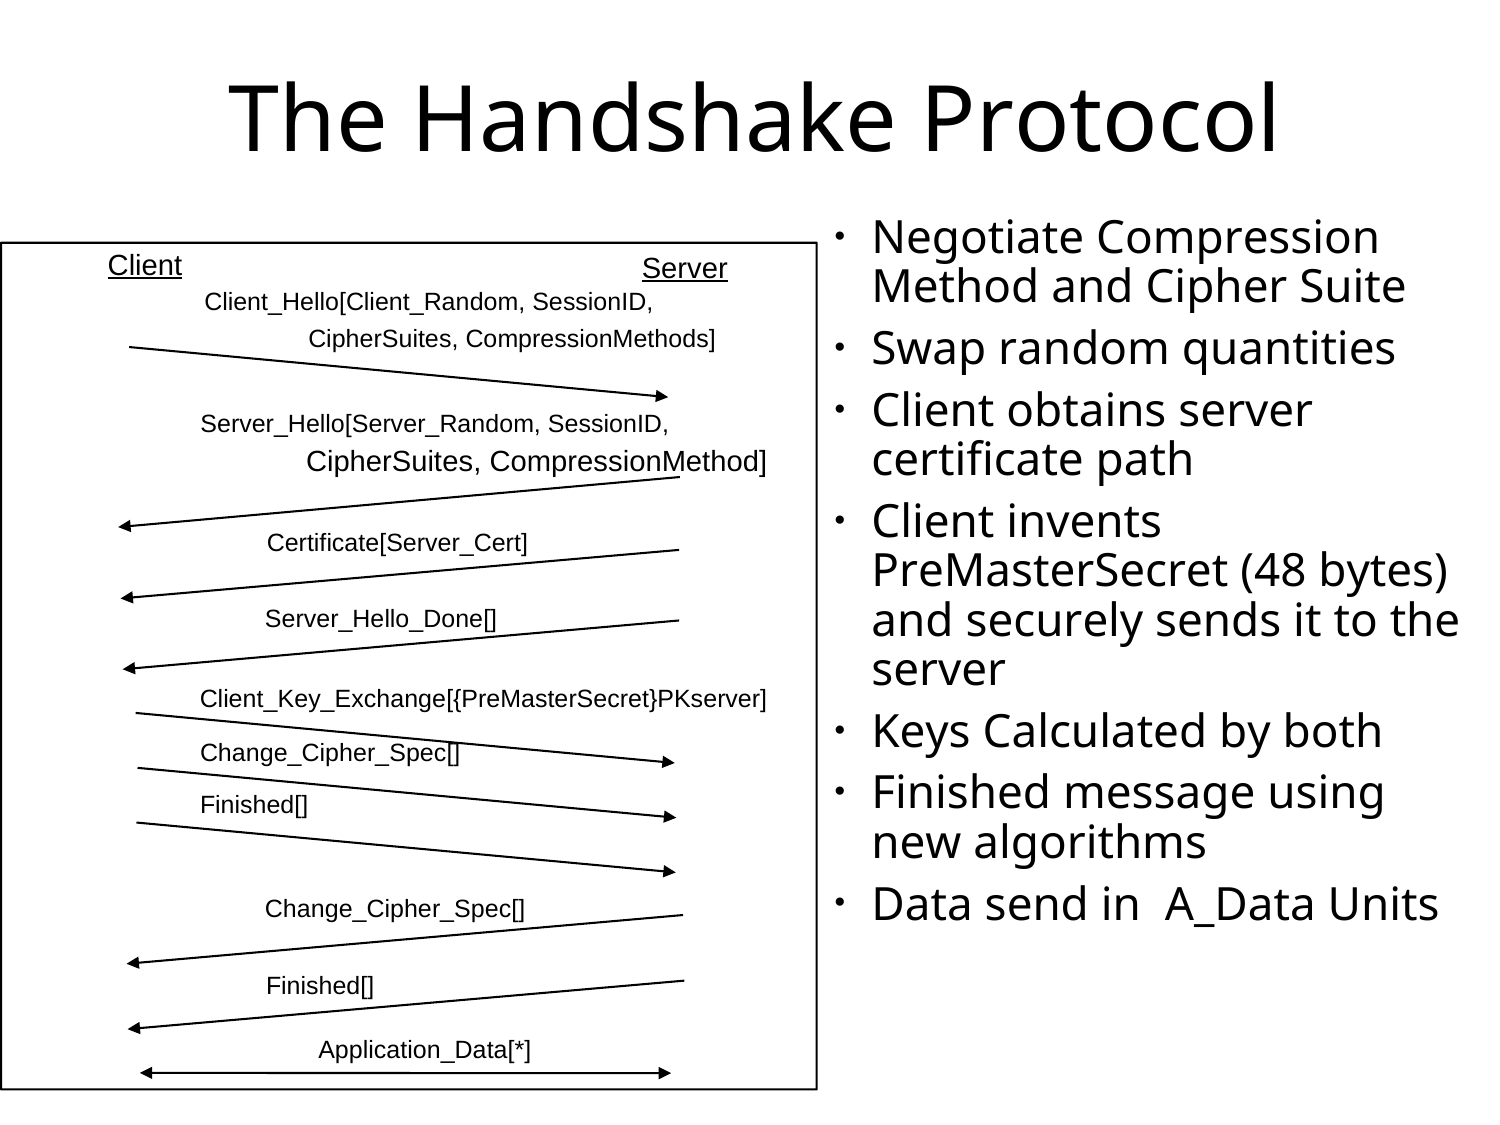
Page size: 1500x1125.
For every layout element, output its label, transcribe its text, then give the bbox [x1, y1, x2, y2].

text_box Server_Hello_Done[] [250, 598, 616, 641]
text_box CipherSuites, CompressionMethod] [291, 438, 924, 486]
text_box Negotiate Compression Method and Cipher Suite Swap random quantities Client obtains server certificate path Client invents PreMasterSecret (48 bytes) and securely sends it to the server Keys Calculated by both Finished message using new algorithms Data send in A_Data Units [819, 206, 1500, 1105]
text_box Client_Hello[Client_Random, SessionID, [189, 281, 899, 324]
text_box Certificate[Server_Cert] [529, 552, 669, 565]
text_box Change_Cipher_Spec[] [185, 732, 618, 775]
text_box Server [627, 245, 762, 281]
text_box Change_Cipher_Spec[] [513, 917, 674, 932]
text_box The Handshake Protocol [118, 39, 1394, 178]
text_box Application_Data[*] [303, 1029, 683, 1072]
text_box Finished[] [251, 964, 455, 1008]
text_box Change_Cipher_Spec[] [250, 888, 674, 932]
text_box Client_Key_Exchange[{PreMasterSecret}PKserver] [184, 678, 928, 721]
text_box Finished[] [324, 783, 389, 790]
text_box Finished[] [185, 783, 389, 827]
text_box Server_Hello[Server_Random, SessionID, [185, 403, 880, 446]
text_box CipherSuites, CompressionMethods] [293, 317, 926, 361]
text_box Finished[] [394, 1002, 455, 1008]
text_box Certificate[Server_Cert] [252, 522, 669, 565]
text_box Client [92, 241, 221, 290]
text_box Server_Hello_Done[] [469, 628, 616, 641]
text_box Change_Cipher_Spec[] [363, 732, 618, 756]
